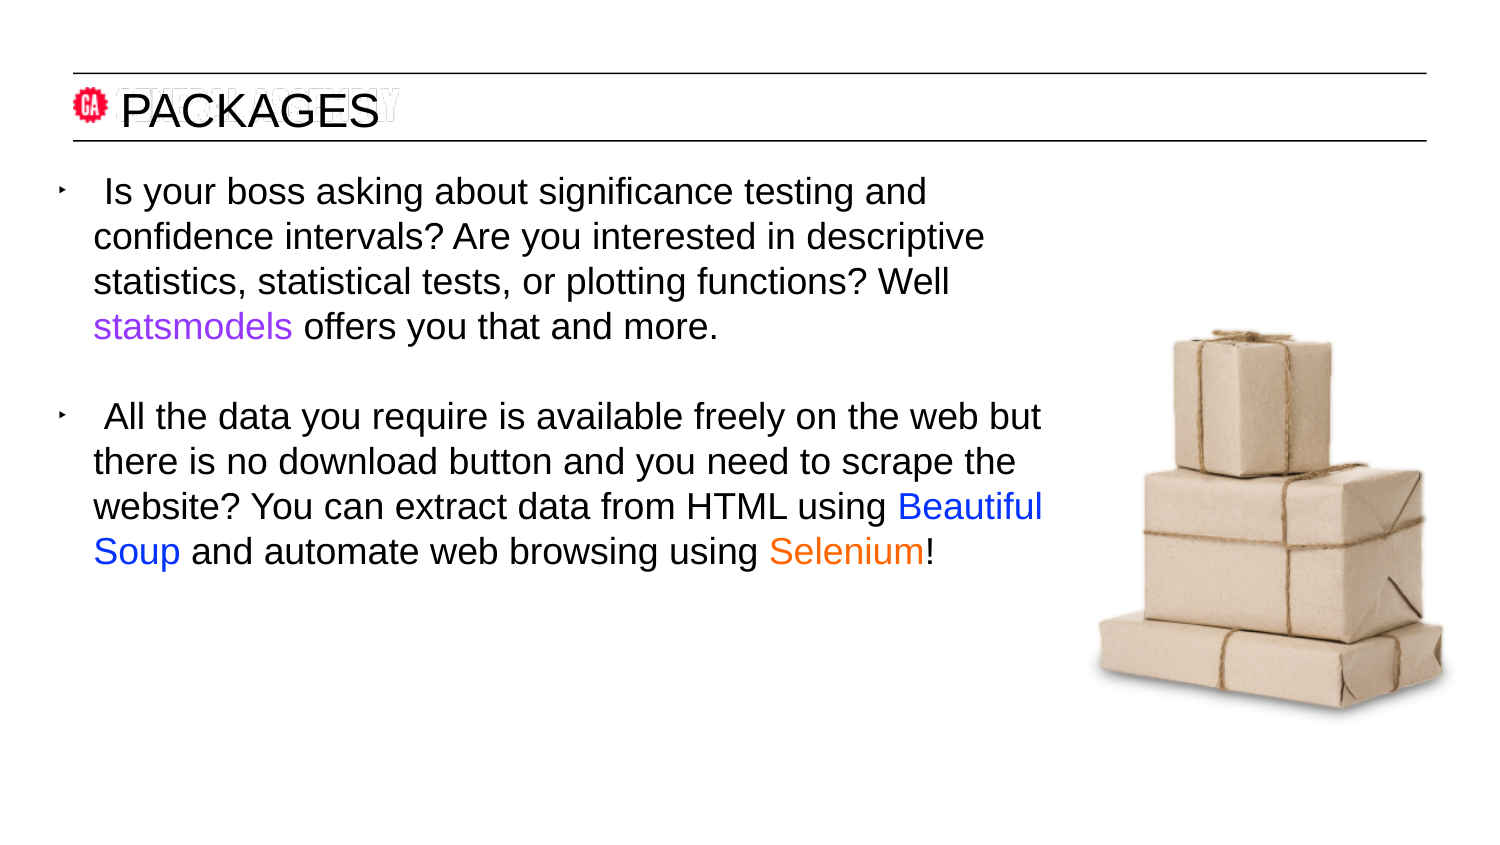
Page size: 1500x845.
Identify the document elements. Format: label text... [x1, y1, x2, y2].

picture [73, 87, 120, 123]
text_box Is your boss asking about significance testing and confidence intervals? Are you interested in descriptive statistics, statistical tests, or plotting functions? Well statsmodels offers you that and more. All the data you require is available freely on the web but there is no download button and you need to scrape the website? You can extract data from HTML using Beautiful Soup and automate web browsing using Selenium! [57, 167, 1101, 843]
text_box PACKAGES [120, 79, 1011, 129]
picture [1083, 326, 1460, 728]
